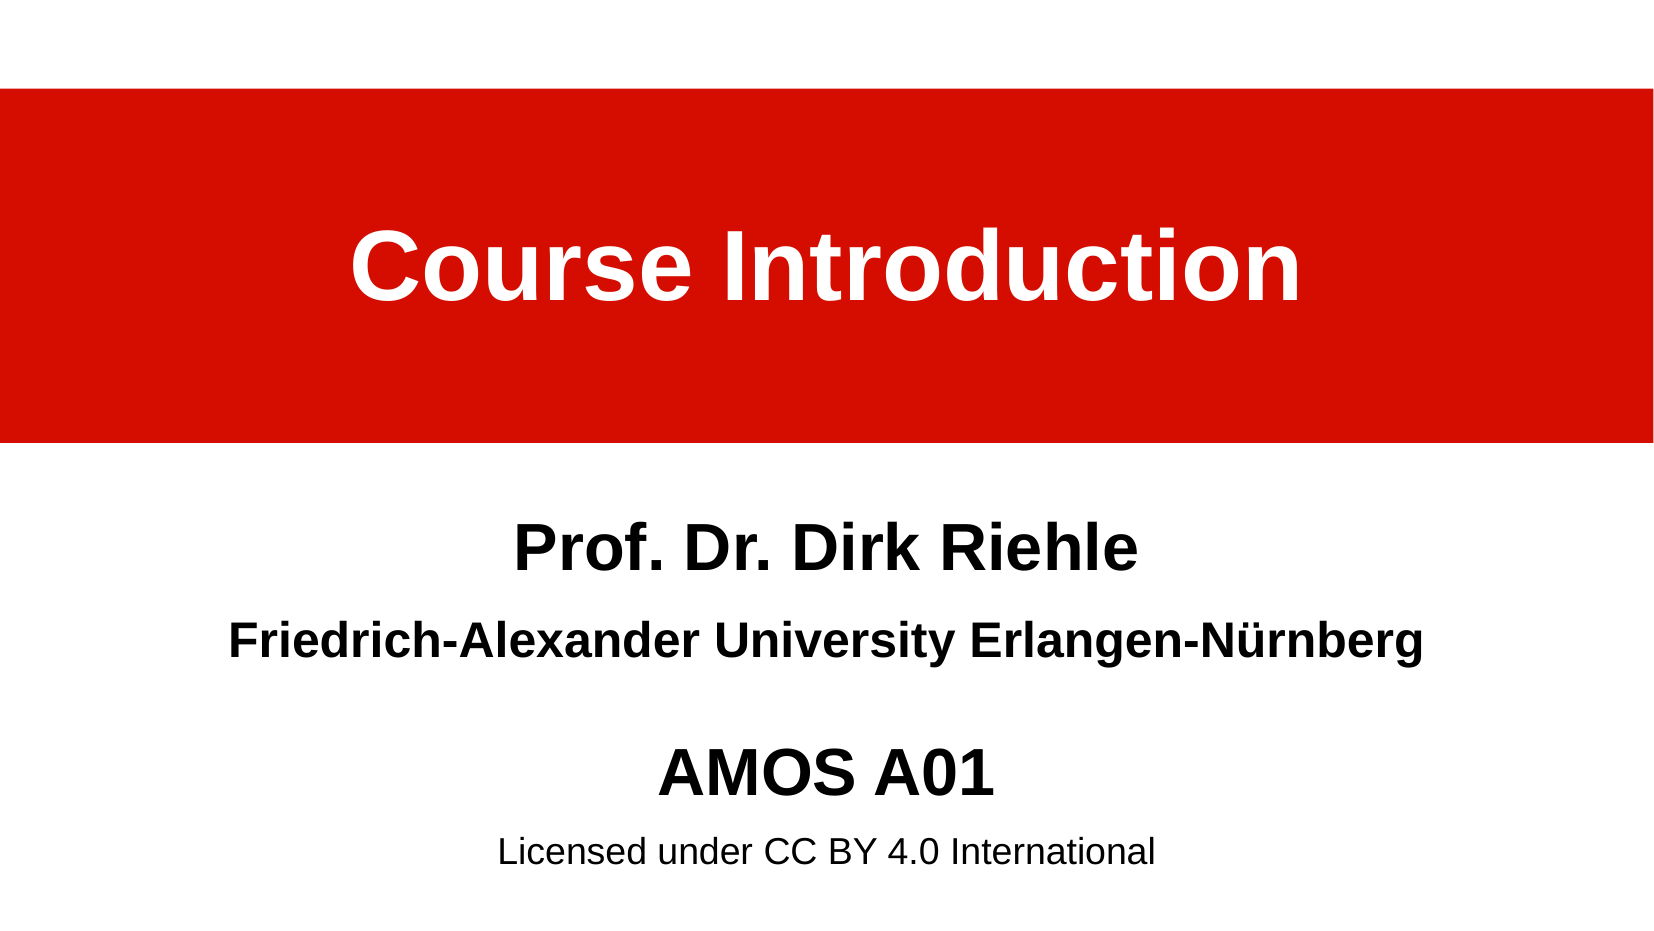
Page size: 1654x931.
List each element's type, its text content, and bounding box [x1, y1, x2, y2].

subtitle Prof. Dr. Dirk Riehle Friedrich-Alexander University Erlangen-Nürnberg AMOS A01 Licensed under CC BY 4.0 International [29, 472, 1625, 886]
title Course Introduction [0, 88, 1654, 443]
